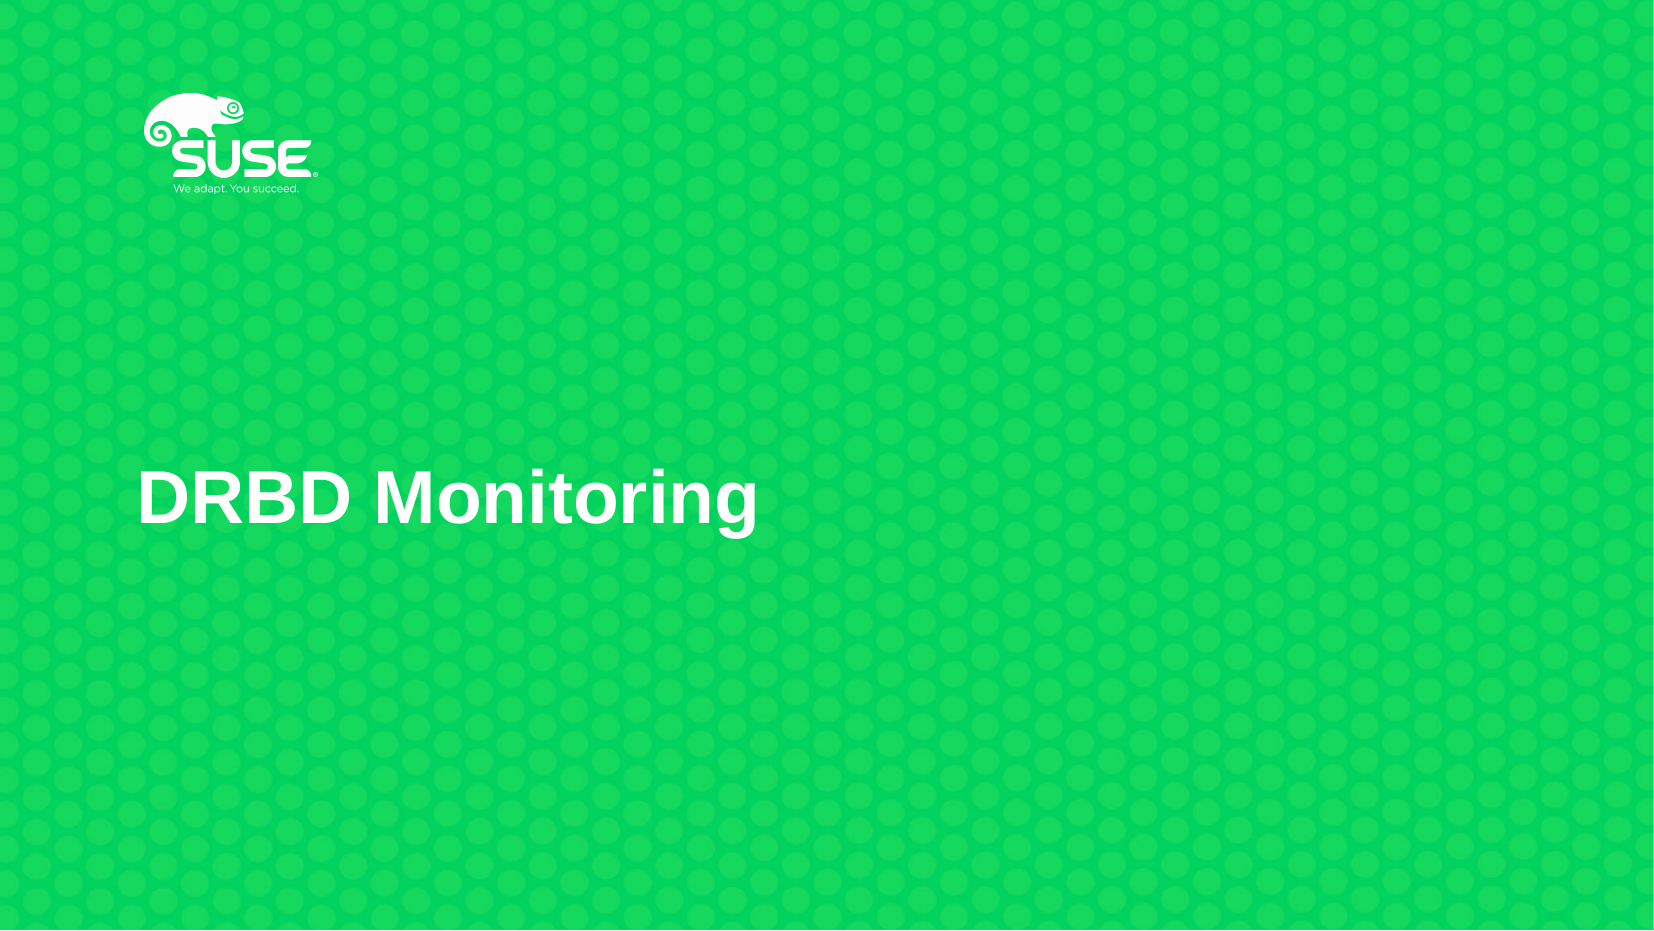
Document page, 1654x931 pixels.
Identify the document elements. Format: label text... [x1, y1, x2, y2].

title DRBD Monitoring [121, 217, 1531, 541]
picture [0, 0, 1654, 930]
